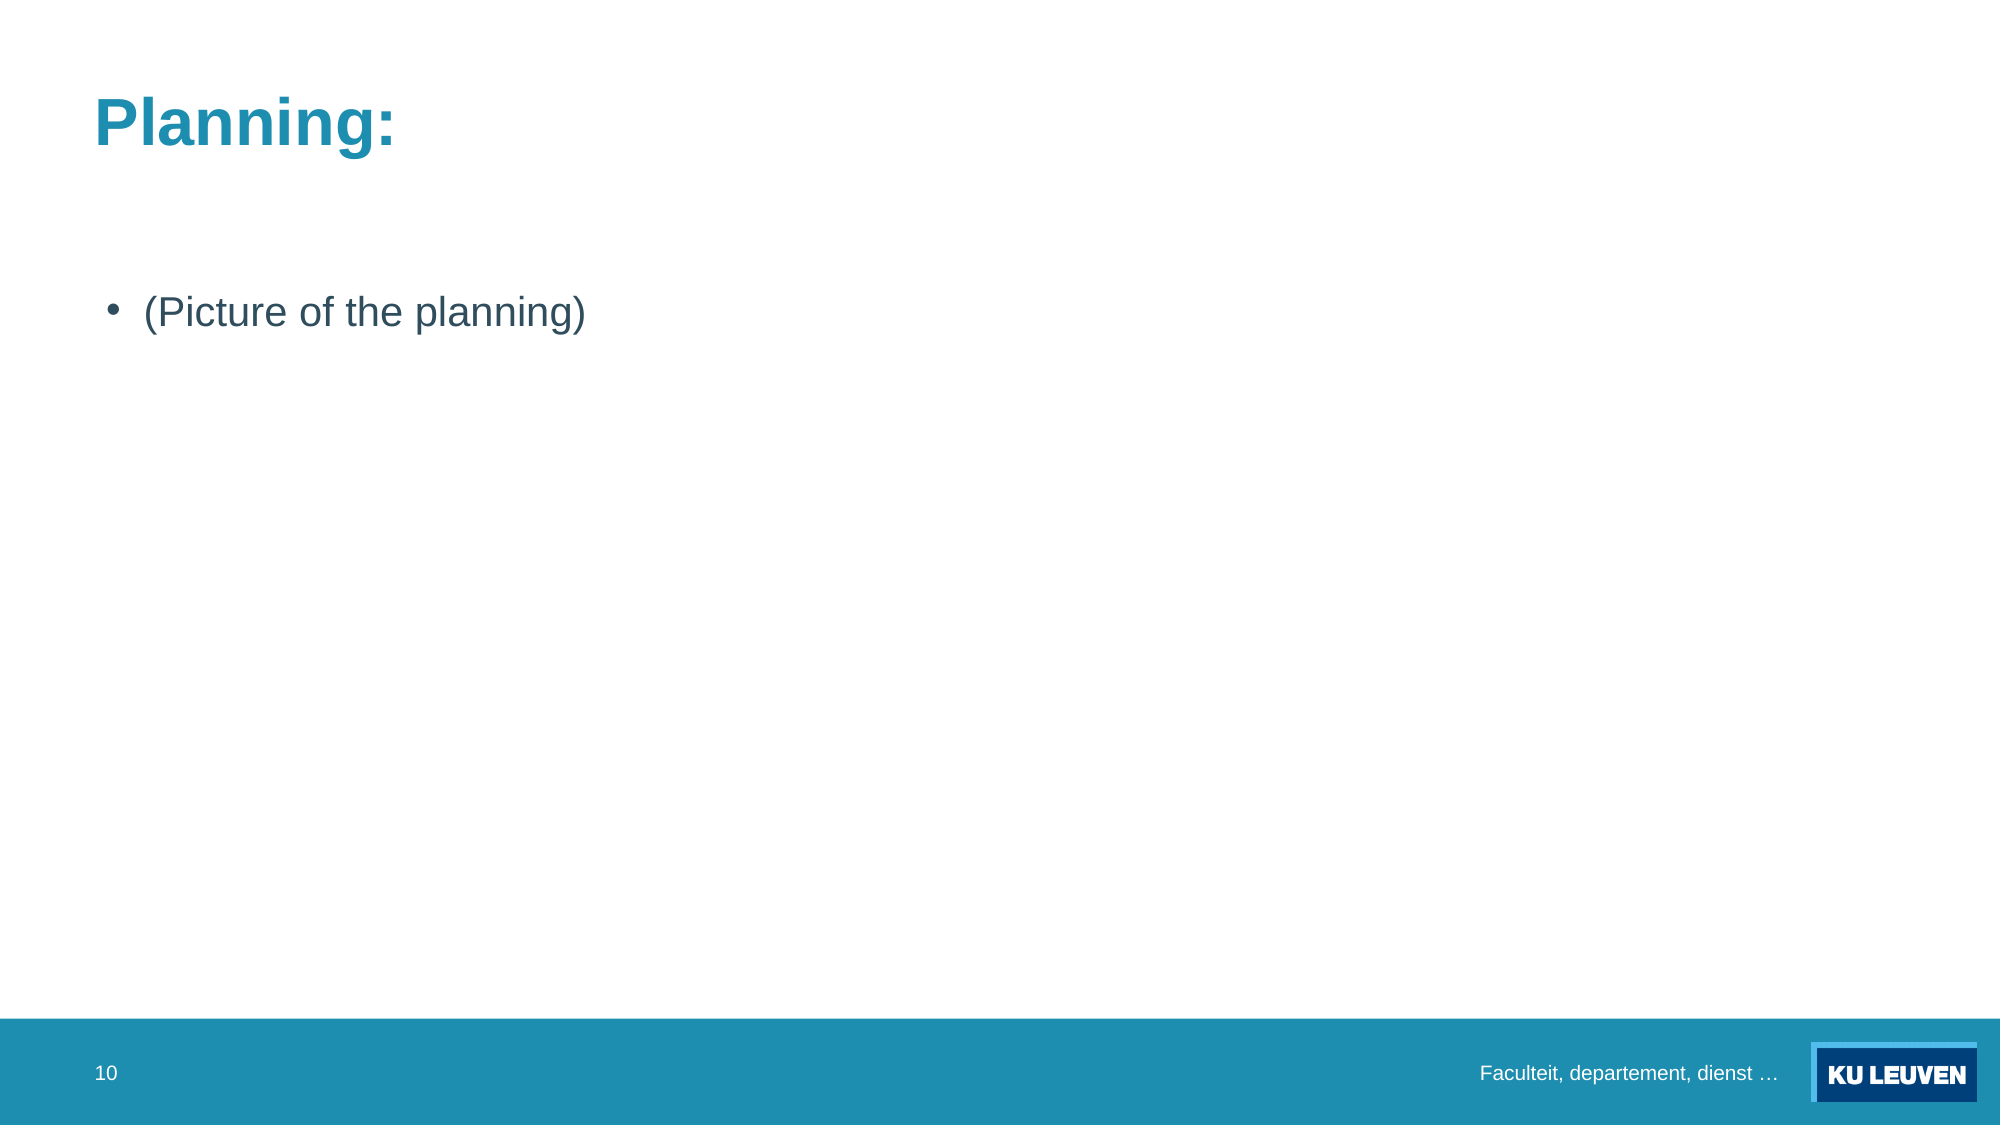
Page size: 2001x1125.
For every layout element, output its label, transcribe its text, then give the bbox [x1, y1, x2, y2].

picture [1811, 1042, 1977, 1102]
title Planning: [94, 49, 1906, 189]
list (Picture of the planning) [91, 276, 1032, 815]
